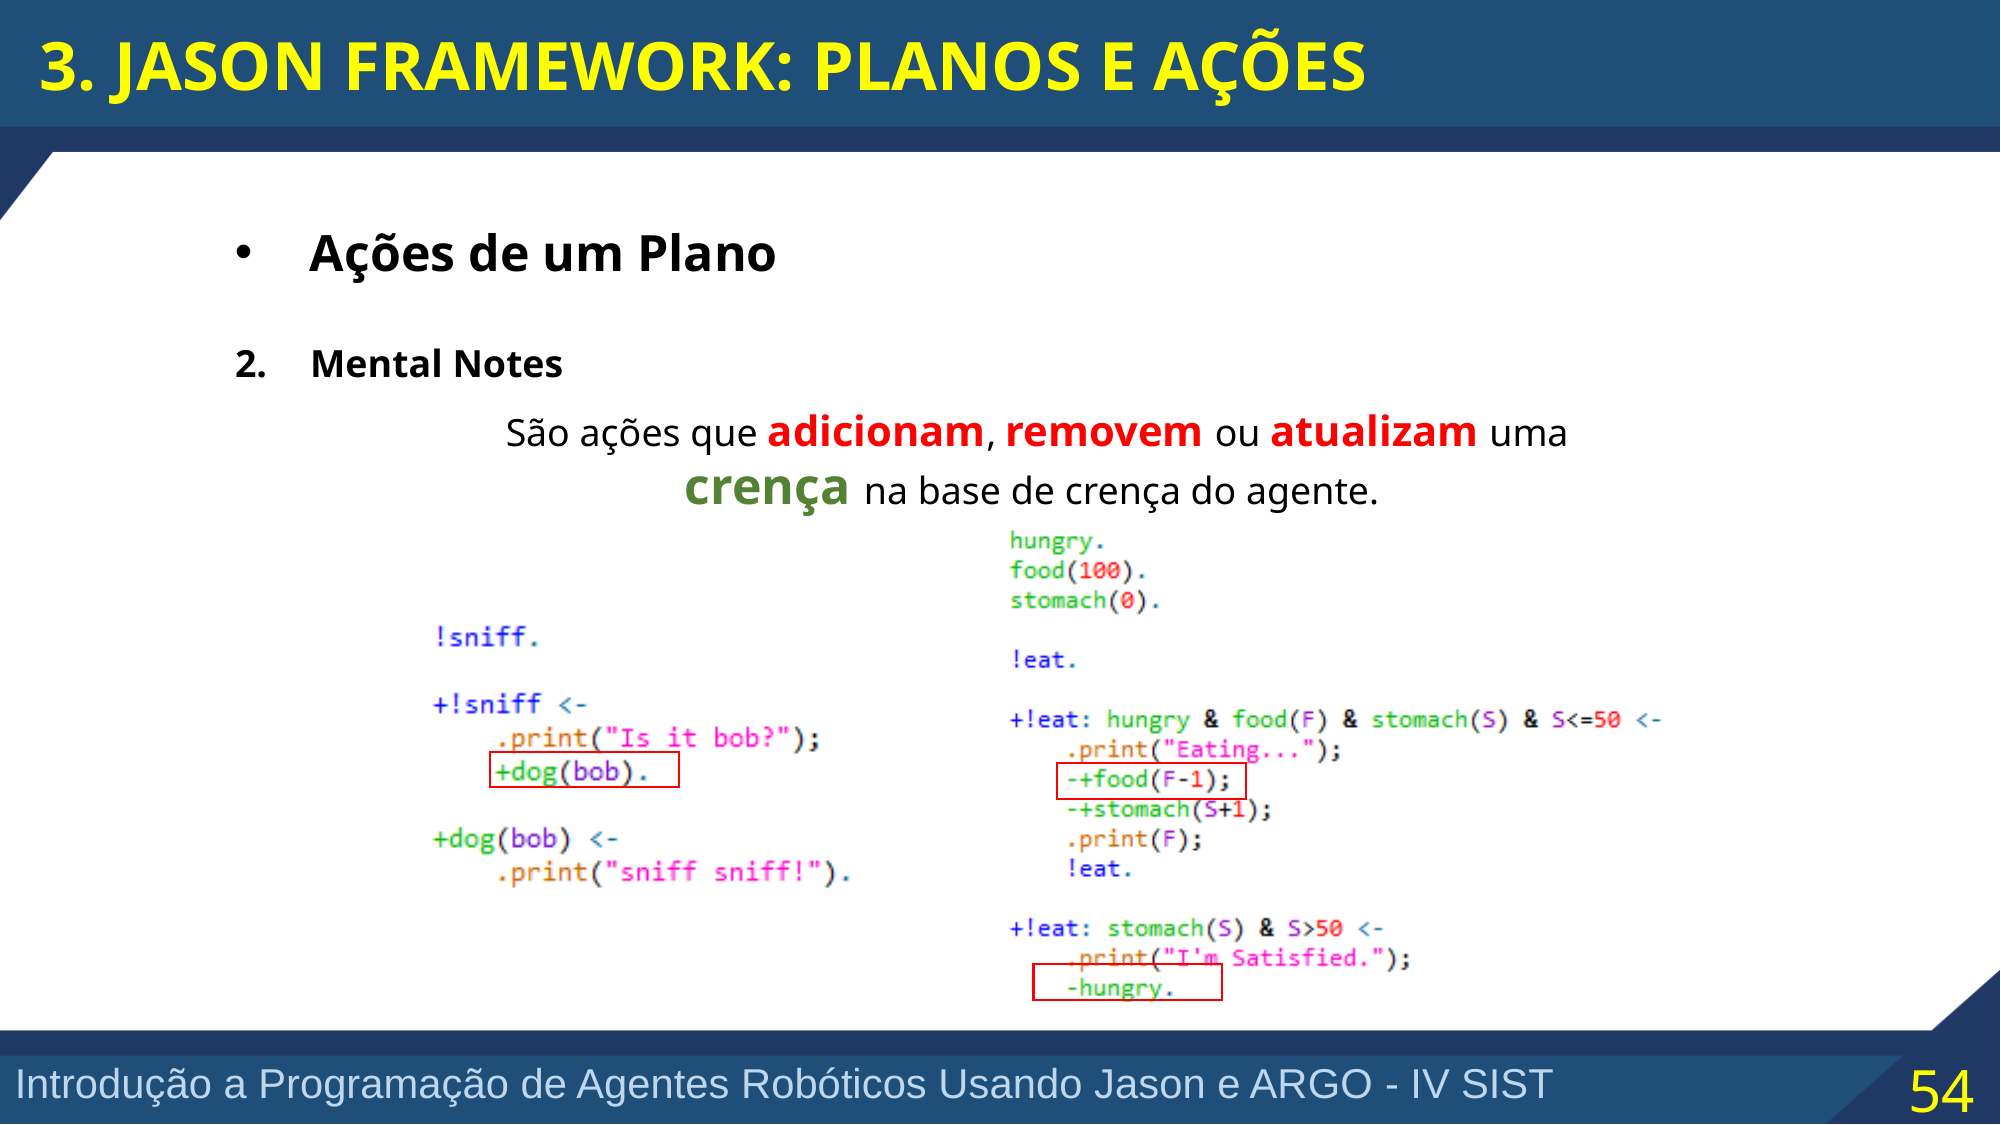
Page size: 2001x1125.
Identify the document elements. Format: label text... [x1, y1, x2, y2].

text_box Mental Notes [220, 338, 1275, 409]
text_box Ações de um Plano [220, 214, 1496, 290]
picture [0, 0, 2000, 1124]
text_box 3. JASON FRAMEWORK: PLANOS E AÇÕES [24, 16, 2000, 112]
text_box São ações que adicionam, removem ou atualizam uma crença na base de crença do agente. [431, 397, 1644, 523]
